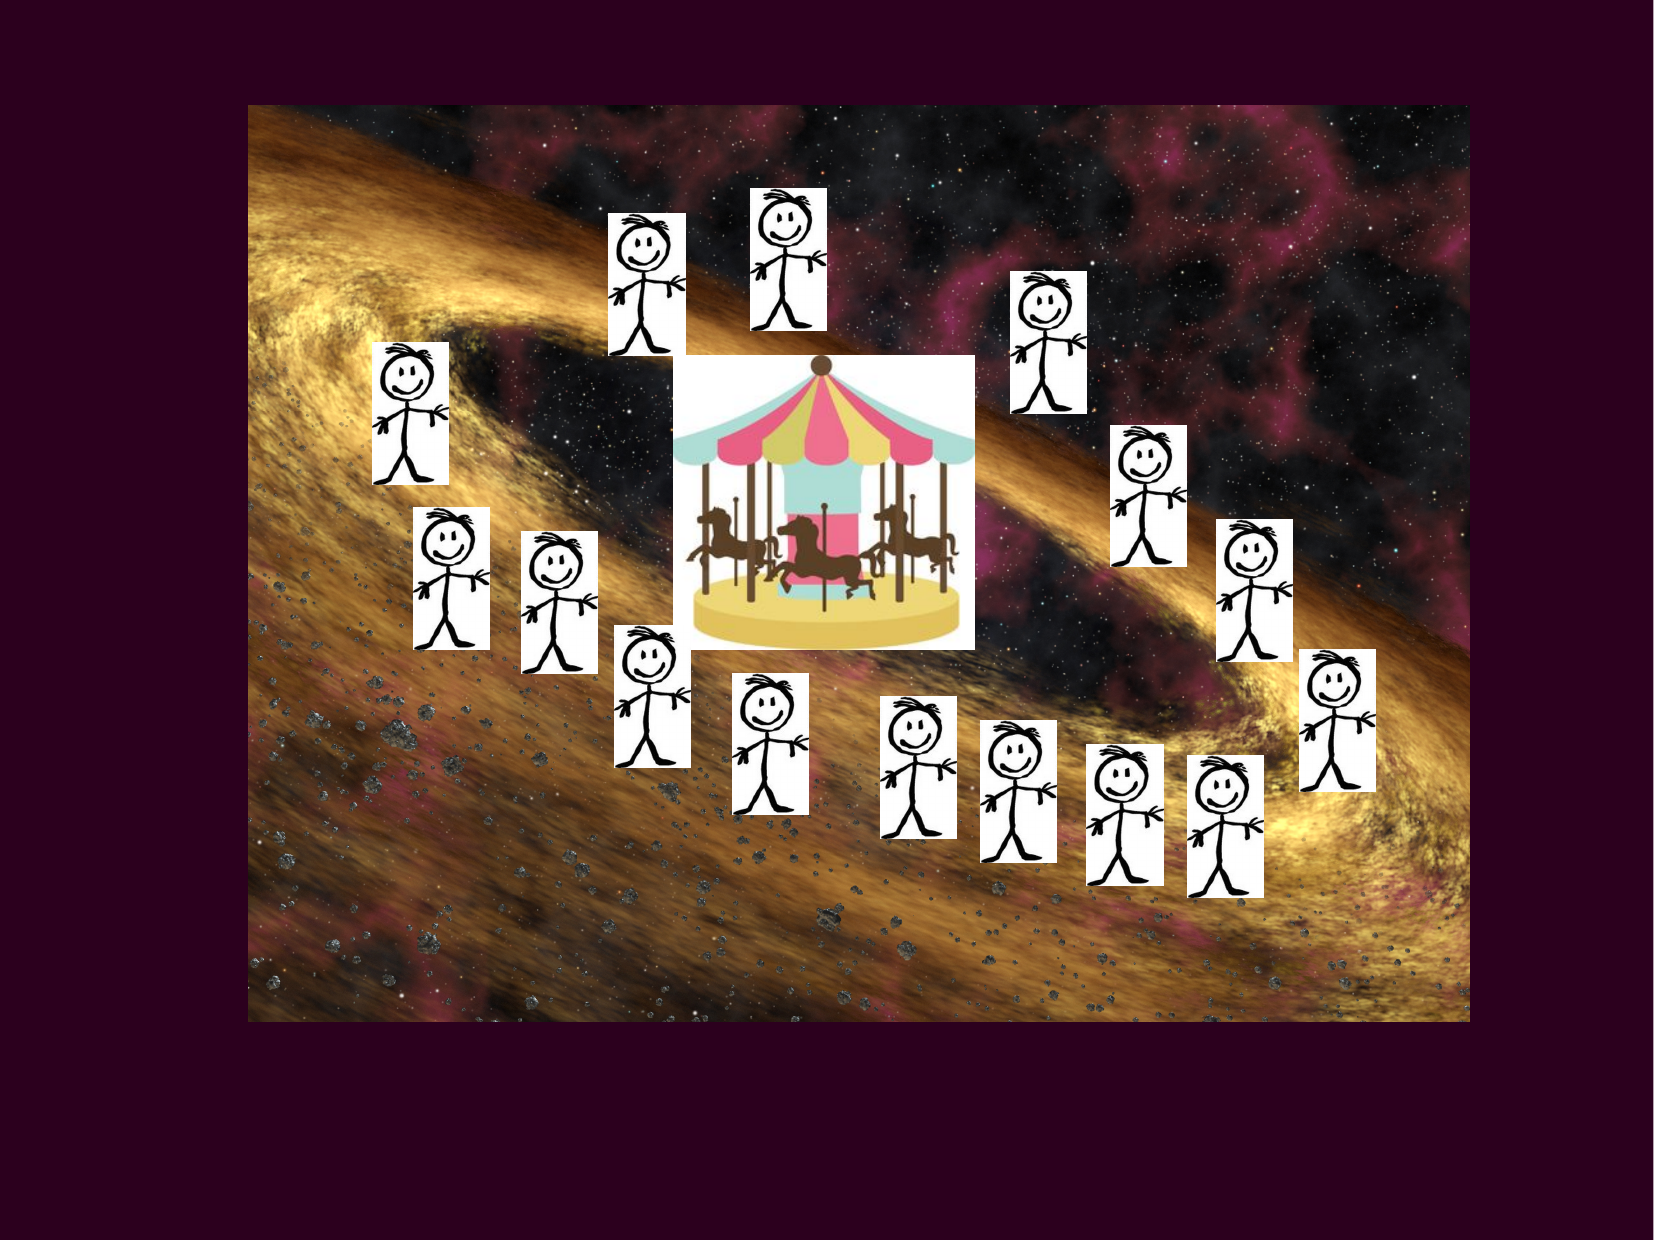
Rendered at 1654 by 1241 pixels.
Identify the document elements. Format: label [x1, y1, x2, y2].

picture [248, 105, 1470, 1022]
